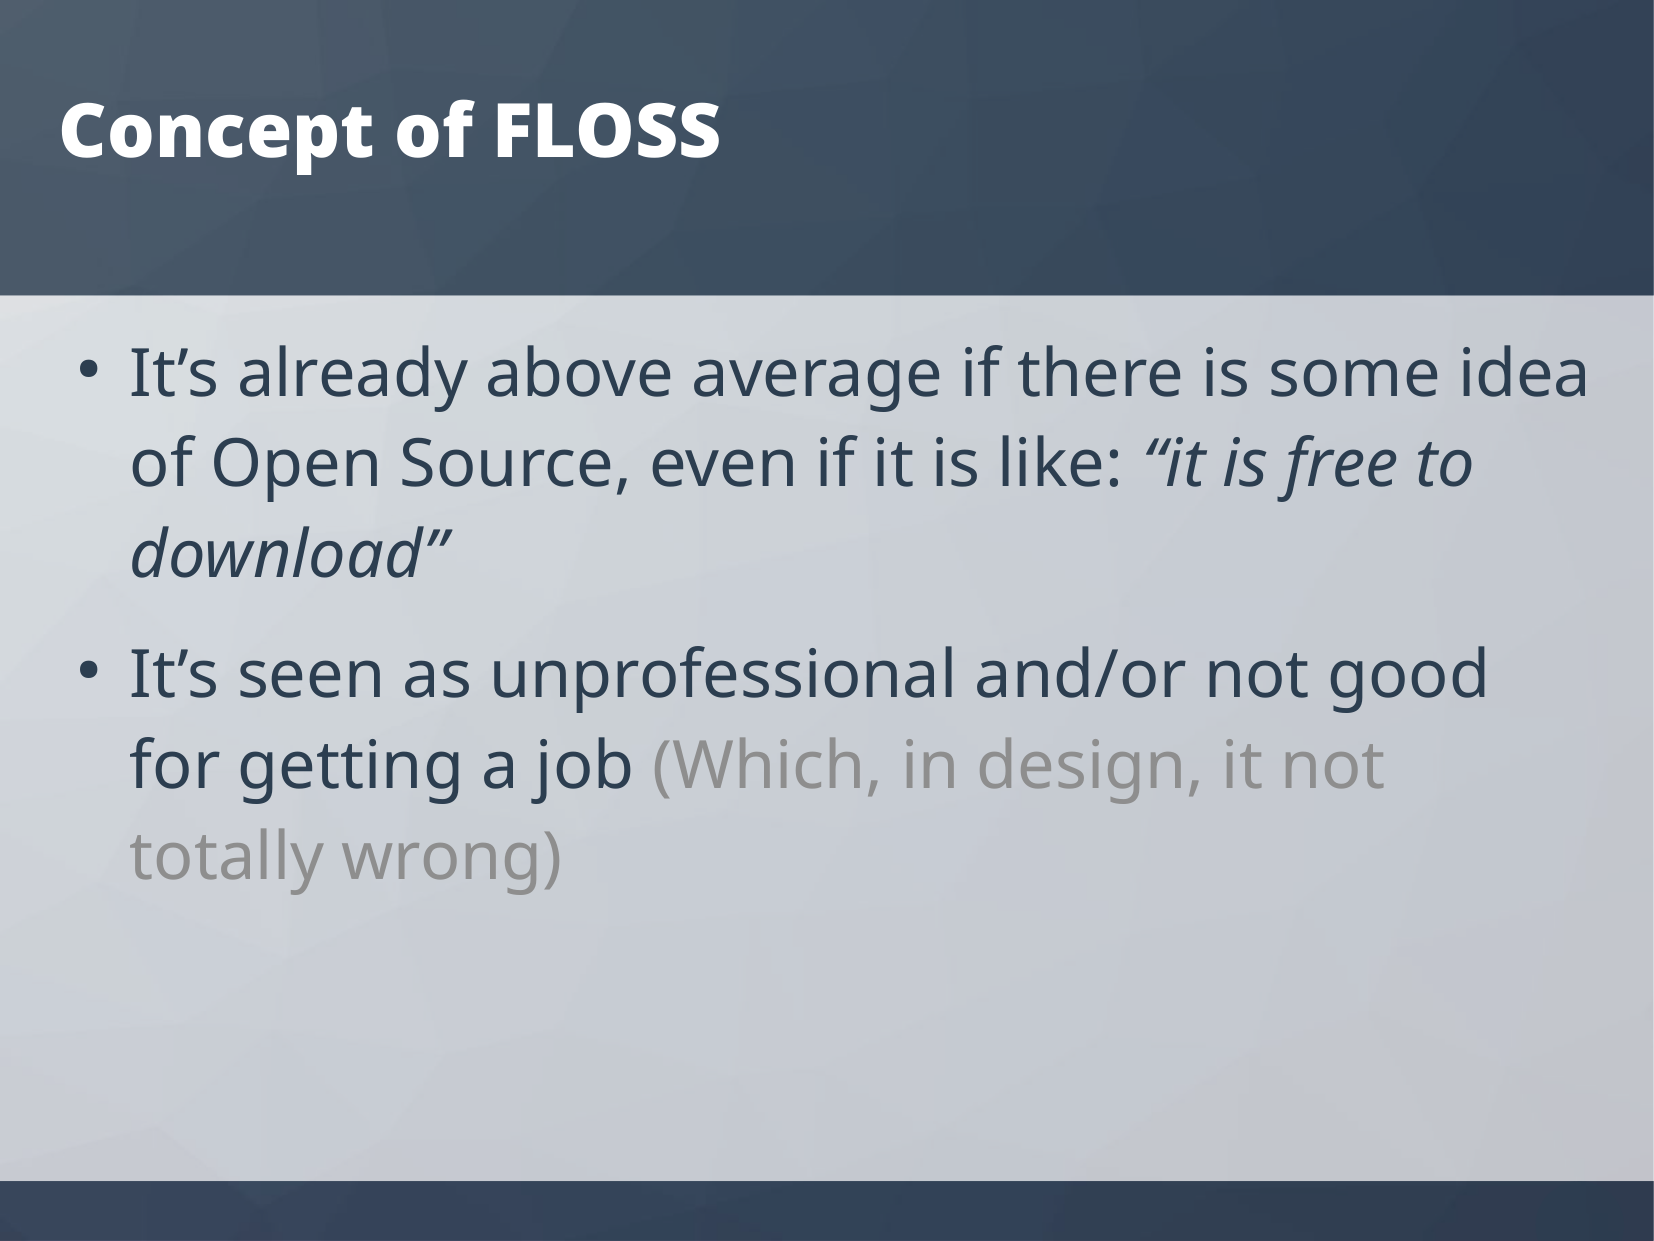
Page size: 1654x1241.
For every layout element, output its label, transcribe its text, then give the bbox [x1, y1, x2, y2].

title Concept of FLOSS [59, 49, 1595, 207]
list It’s already above average if there is some idea of Open Source, even if it is like: “it is free to download” It’s seen as unprofessional and/or not good for getting a job (Which, in design, it not totally wrong) [59, 324, 1595, 1152]
